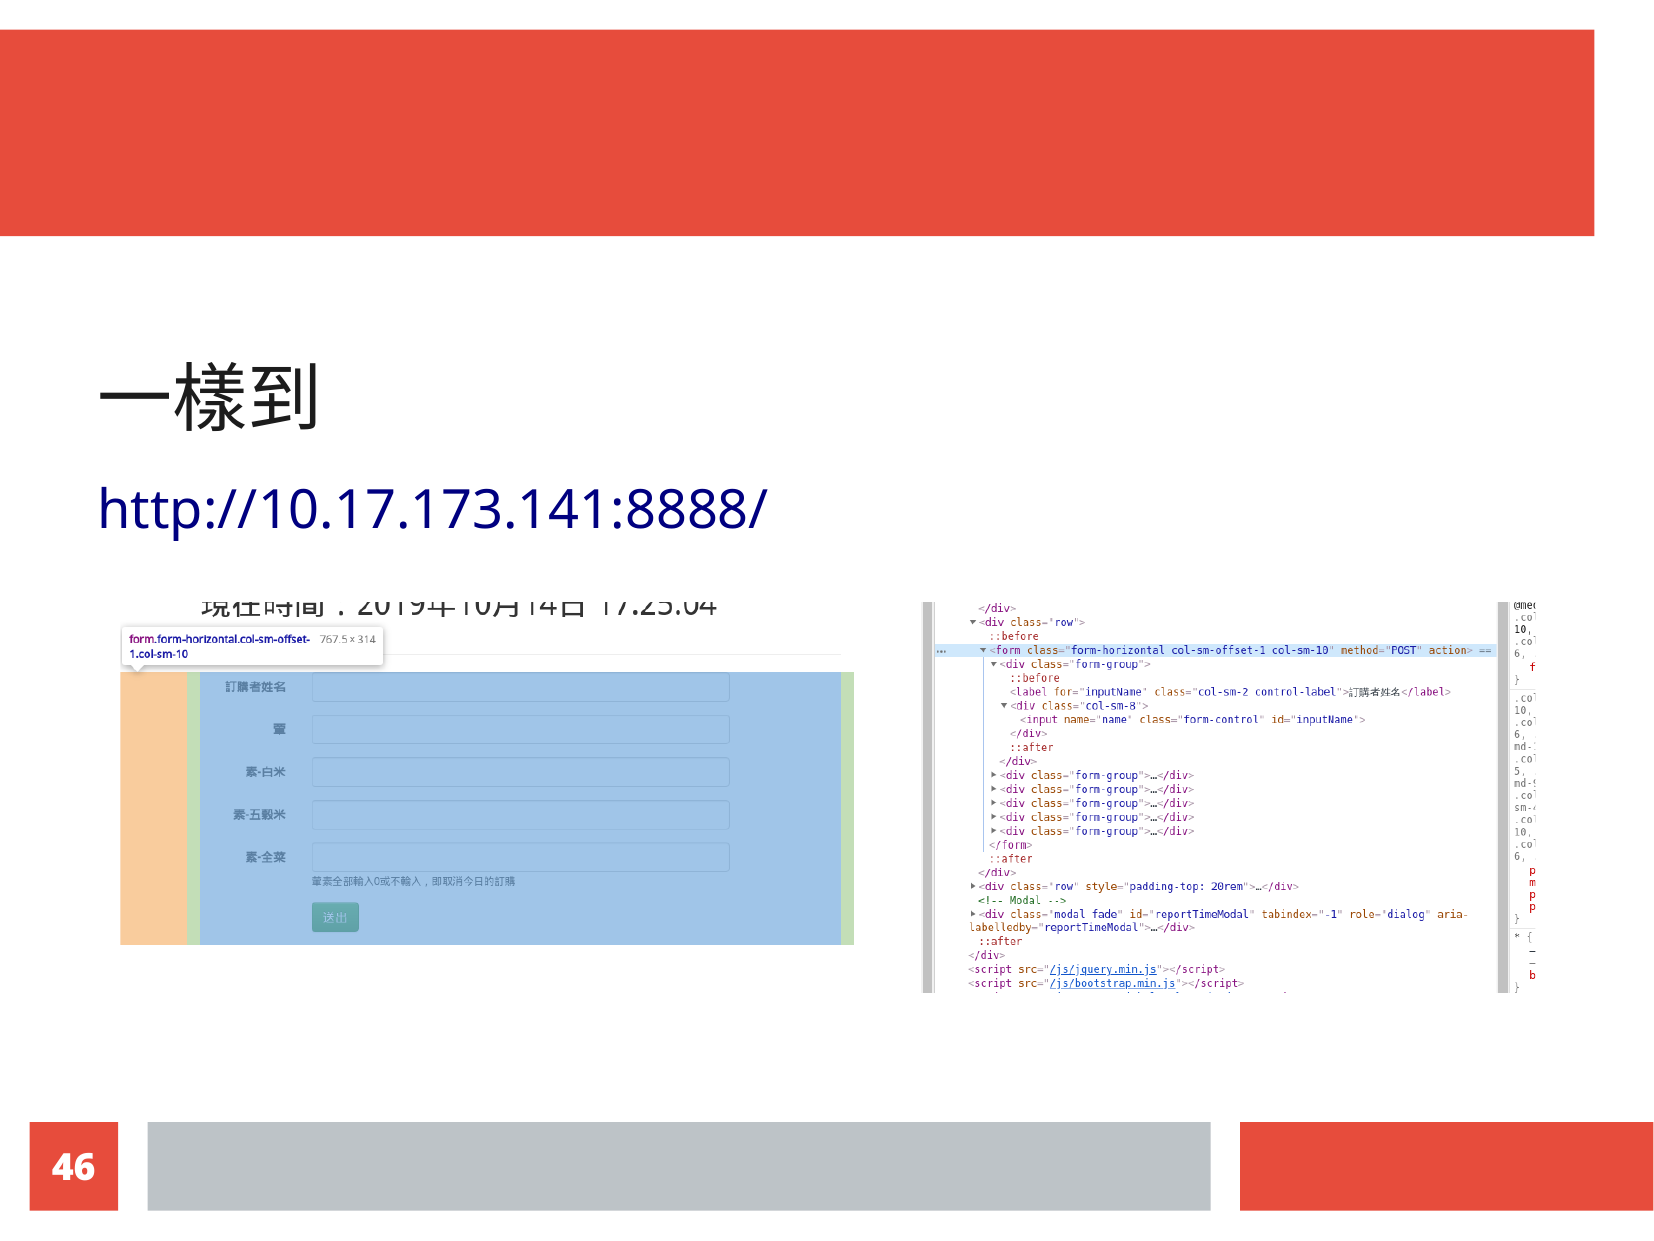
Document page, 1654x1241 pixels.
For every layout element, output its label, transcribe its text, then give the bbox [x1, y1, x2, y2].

picture [120, 602, 1536, 993]
text_box 一樣到 http://10.17.173.141:8888/ [82, 330, 868, 620]
